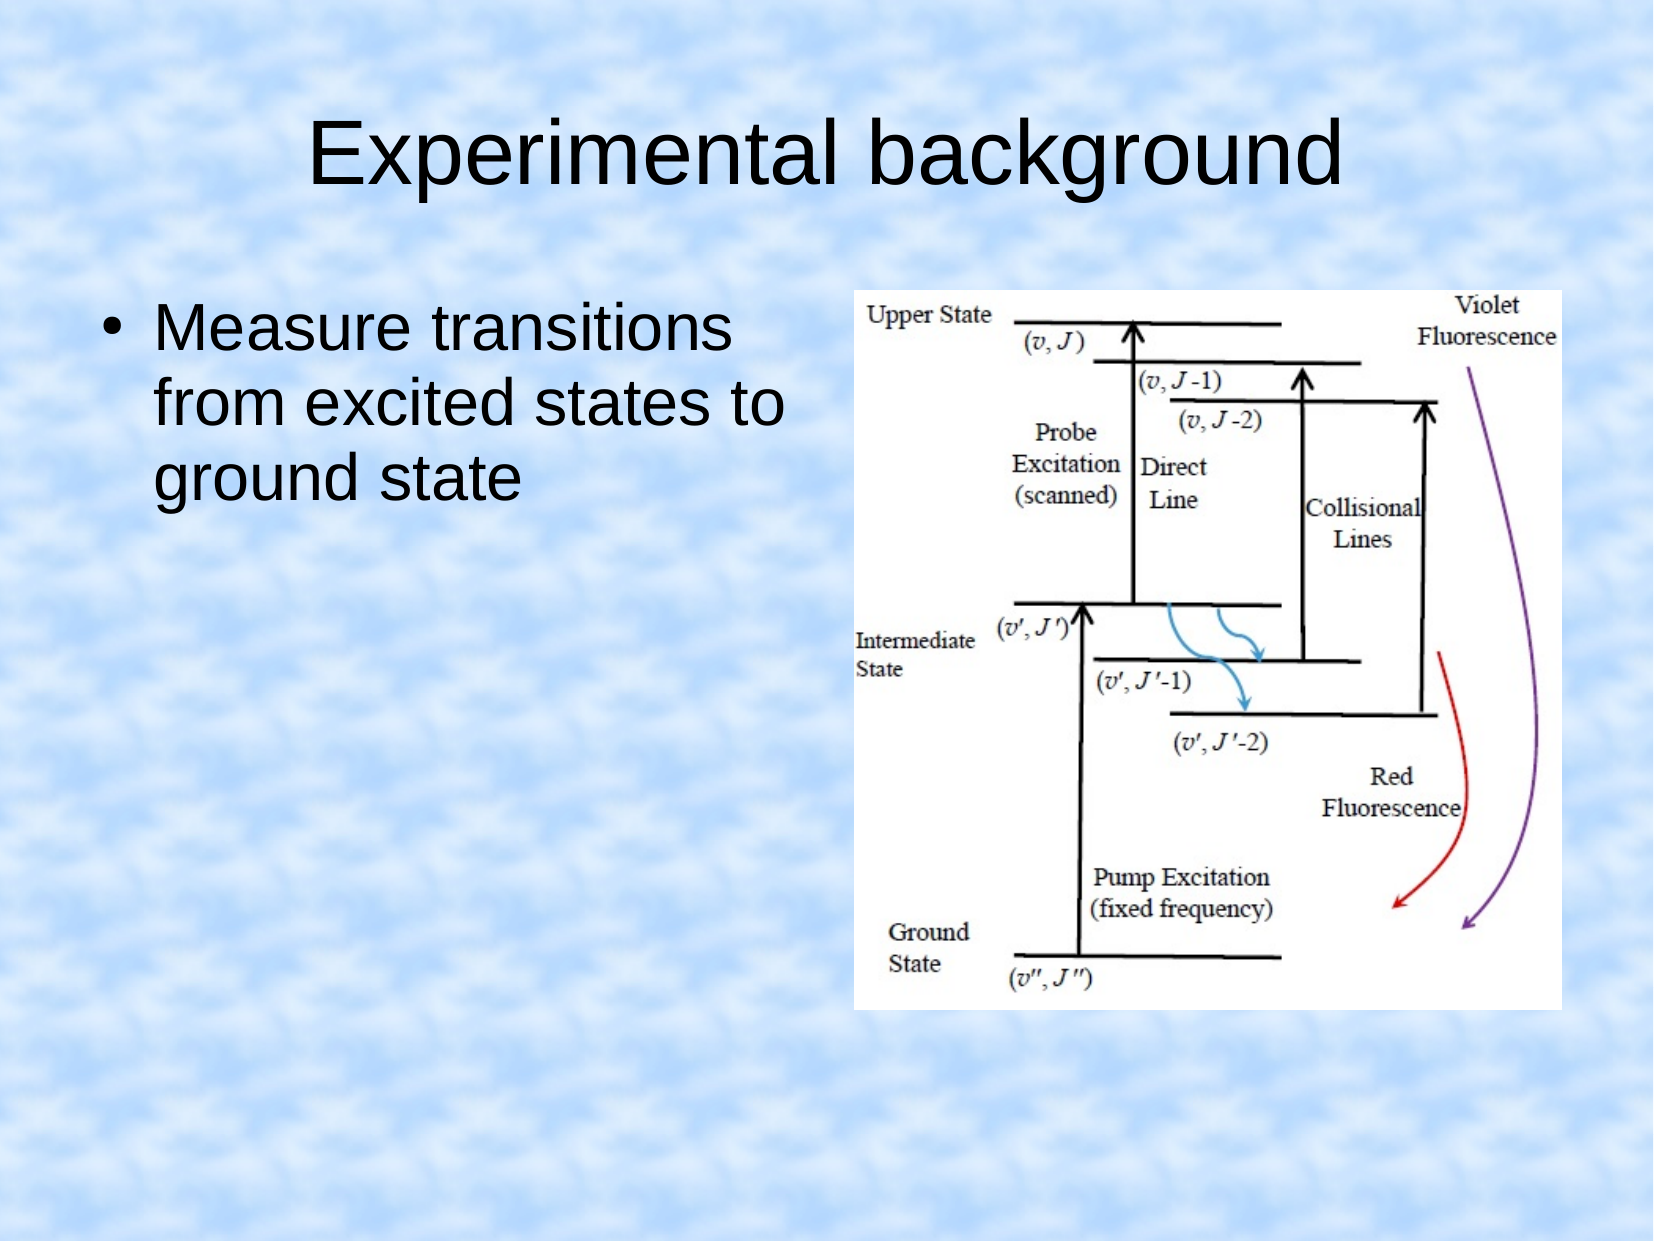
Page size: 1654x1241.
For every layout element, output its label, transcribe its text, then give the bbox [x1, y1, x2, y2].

list Measure transitions from excited states to ground state [82, 290, 809, 1010]
picture [0, 0, 1654, 1241]
title Experimental background [82, 49, 1571, 257]
